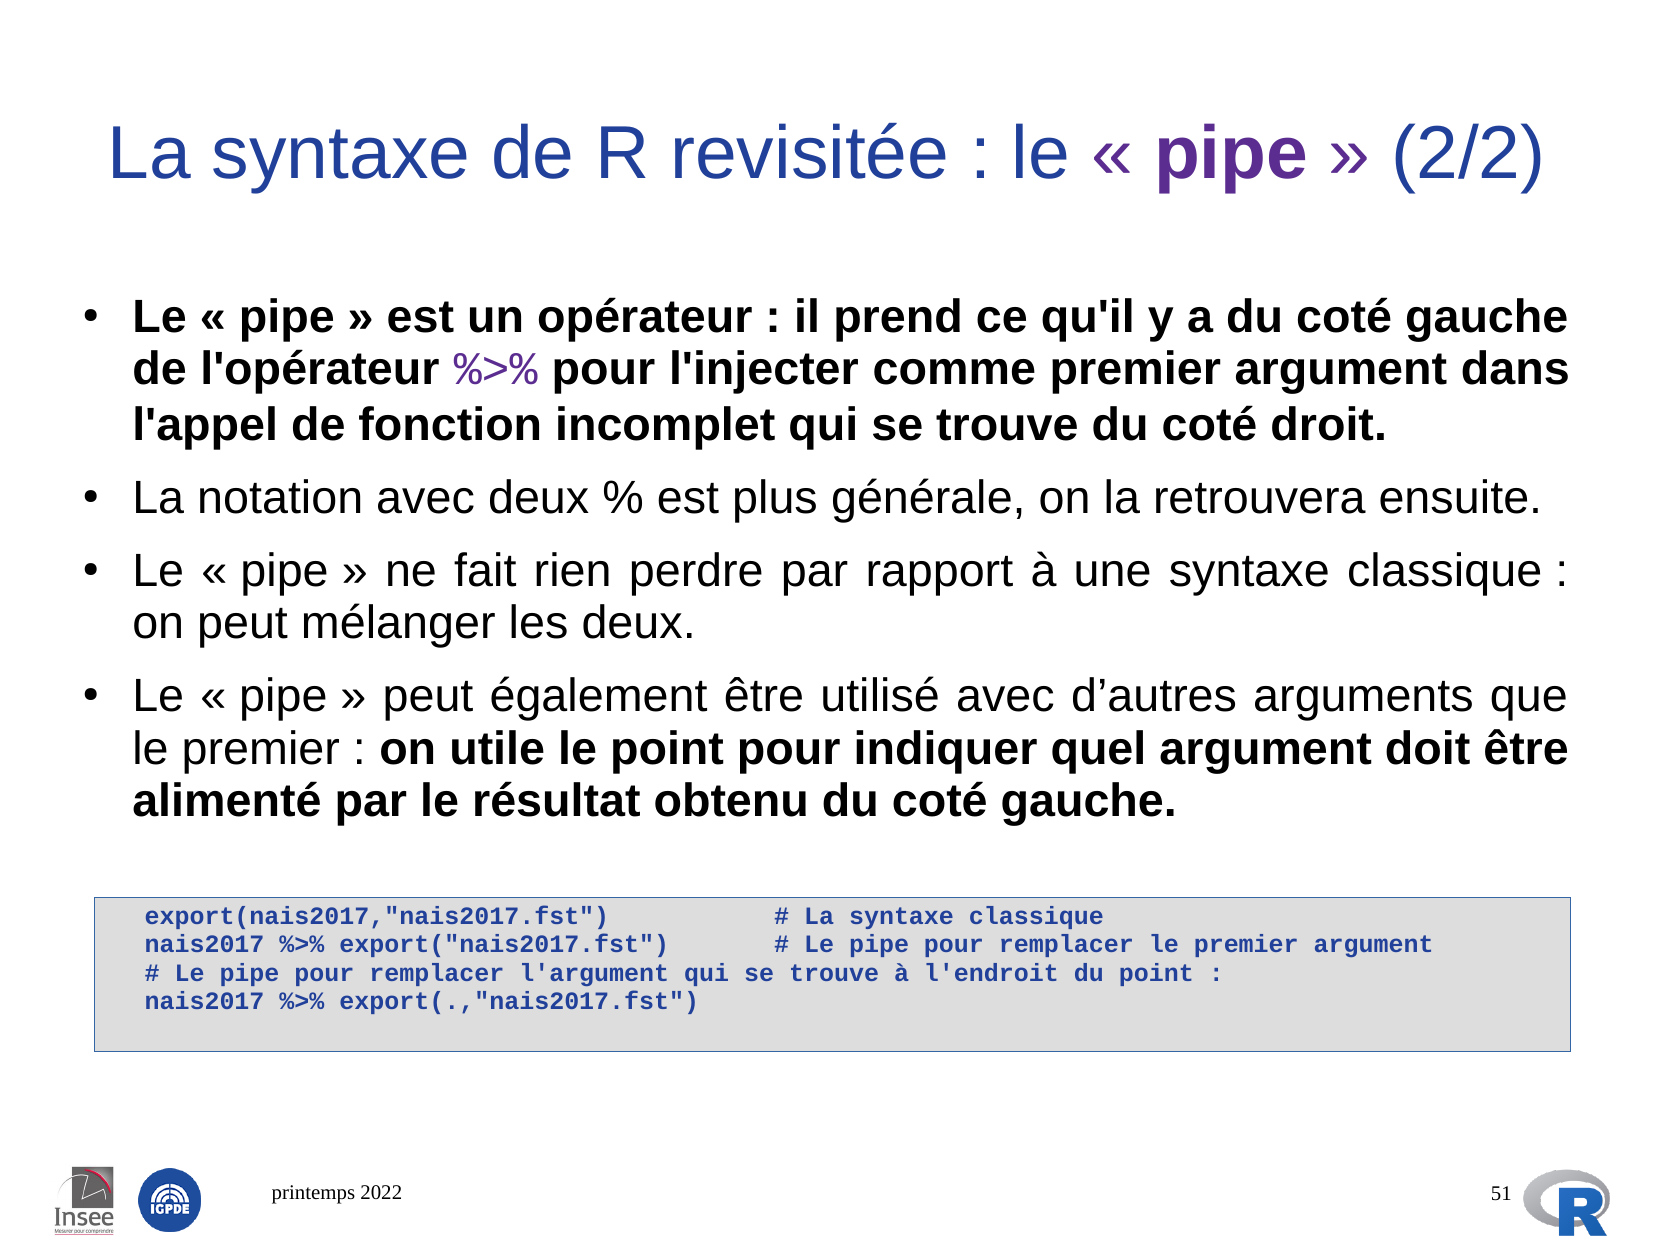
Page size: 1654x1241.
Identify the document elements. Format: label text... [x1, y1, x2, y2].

list Le « pipe » est un opérateur : il prend ce qu'il y a du coté gauche de l'opérateur %>% pour l'injecter comme premier argument dans l'appel de fonction incomplet qui se trouve du coté droit. La notation avec deux % est plus générale, on la retrouvera ensuite. Le « pipe » ne fait rien perdre par rapport à une syntaxe classique : on peut mélanger les deux. Le « pipe » peut également être utilisé avec d’autres arguments que le premier : on utile le point pour indiquer quel argument doit être alimenté par le résultat obtenu du coté gauche. [82, 290, 1571, 863]
picture [47, 1163, 120, 1236]
text_box export(nais2017,"nais2017.fst") # La syntaxe classique nais2017 %>% export("nais2017.fst") # Le pipe pour remplacer le premier argument # Le pipe pour remplacer l'argument qui se trouve à l'endroit du point : nais2017 %>% export(.,"nais2017.fst") [94, 897, 1571, 1052]
picture [1523, 1169, 1610, 1236]
title La syntaxe de R revisitée : le « pipe » (2/2) [82, 49, 1571, 257]
picture [138, 1168, 201, 1232]
